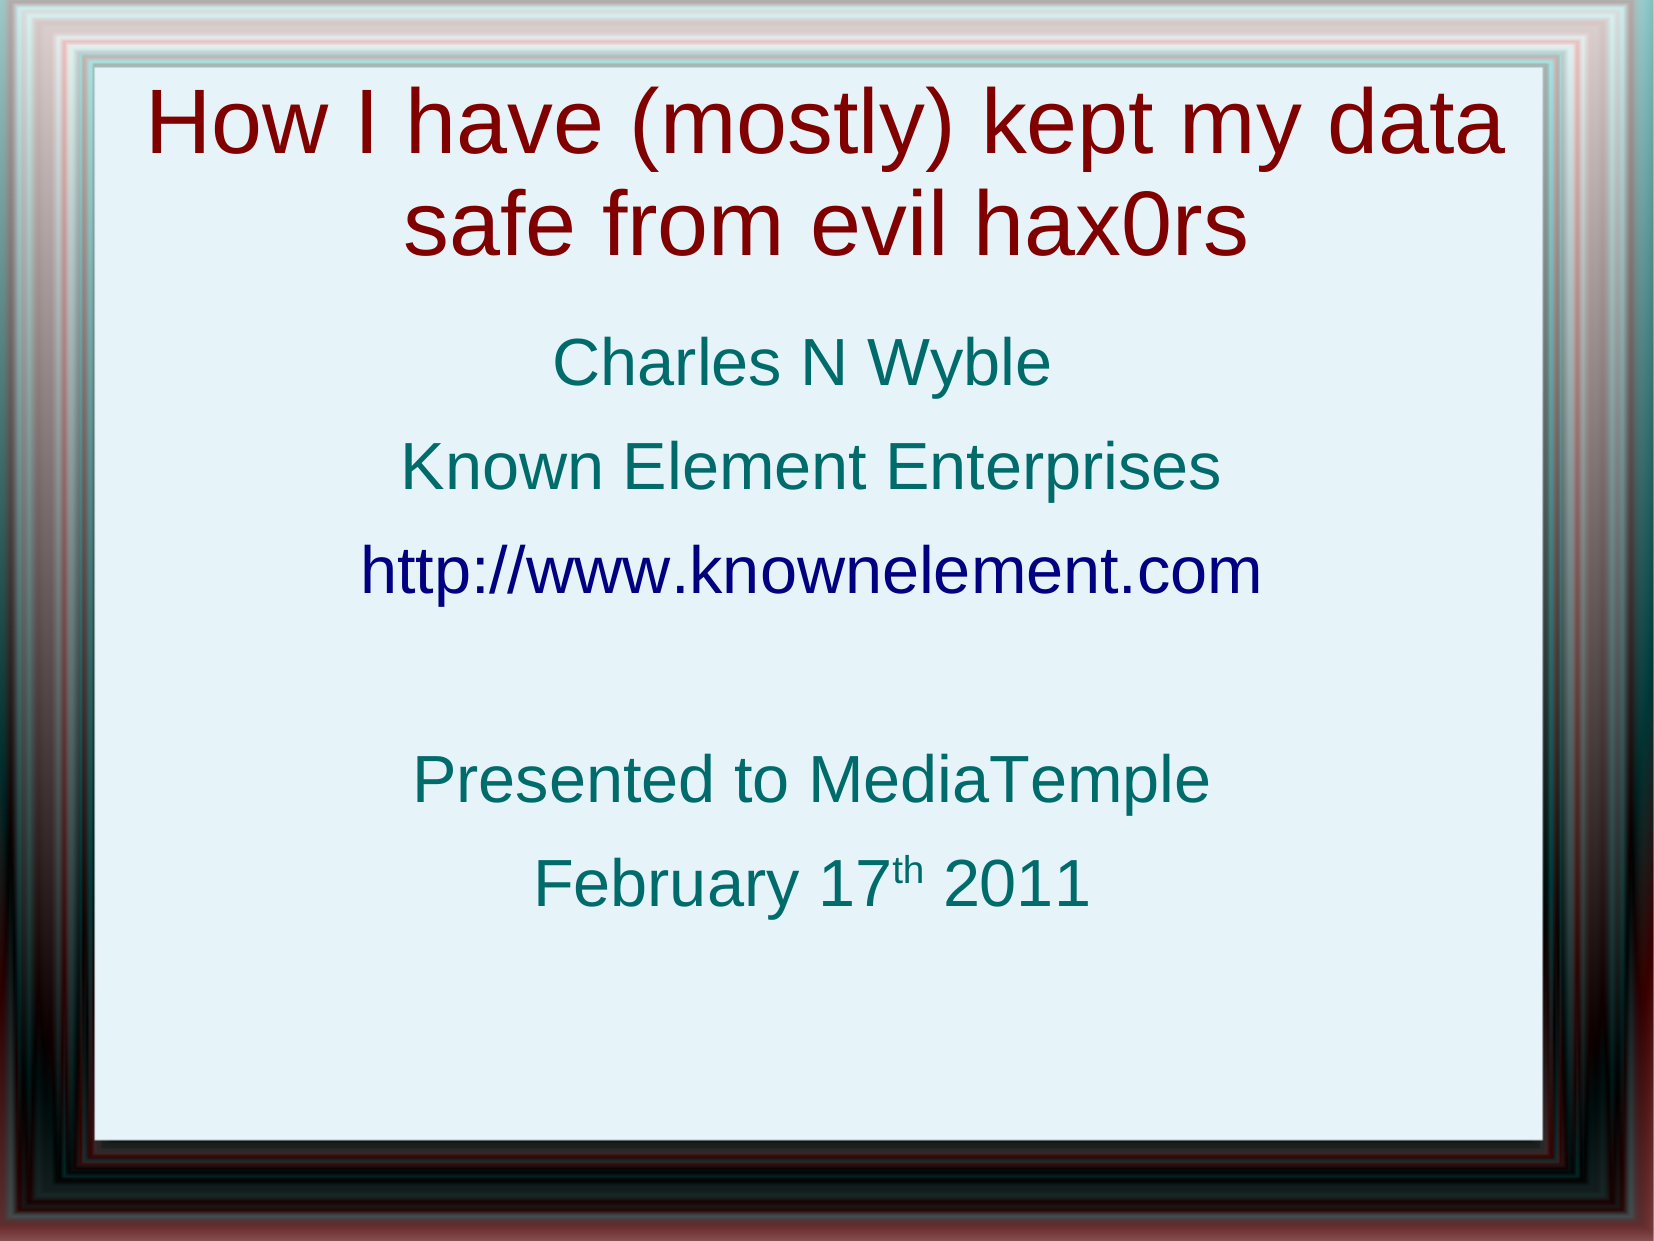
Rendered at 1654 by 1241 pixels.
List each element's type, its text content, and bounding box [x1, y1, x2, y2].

list Charles N Wyble Known Element Enterprises http://www.knownelement.com Presented to MediaTemple February 17th 2011 [118, 324, 1506, 1144]
picture [0, 0, 1654, 1241]
title How I have (mostly) kept my data safe from evil hax0rs [118, 70, 1536, 276]
